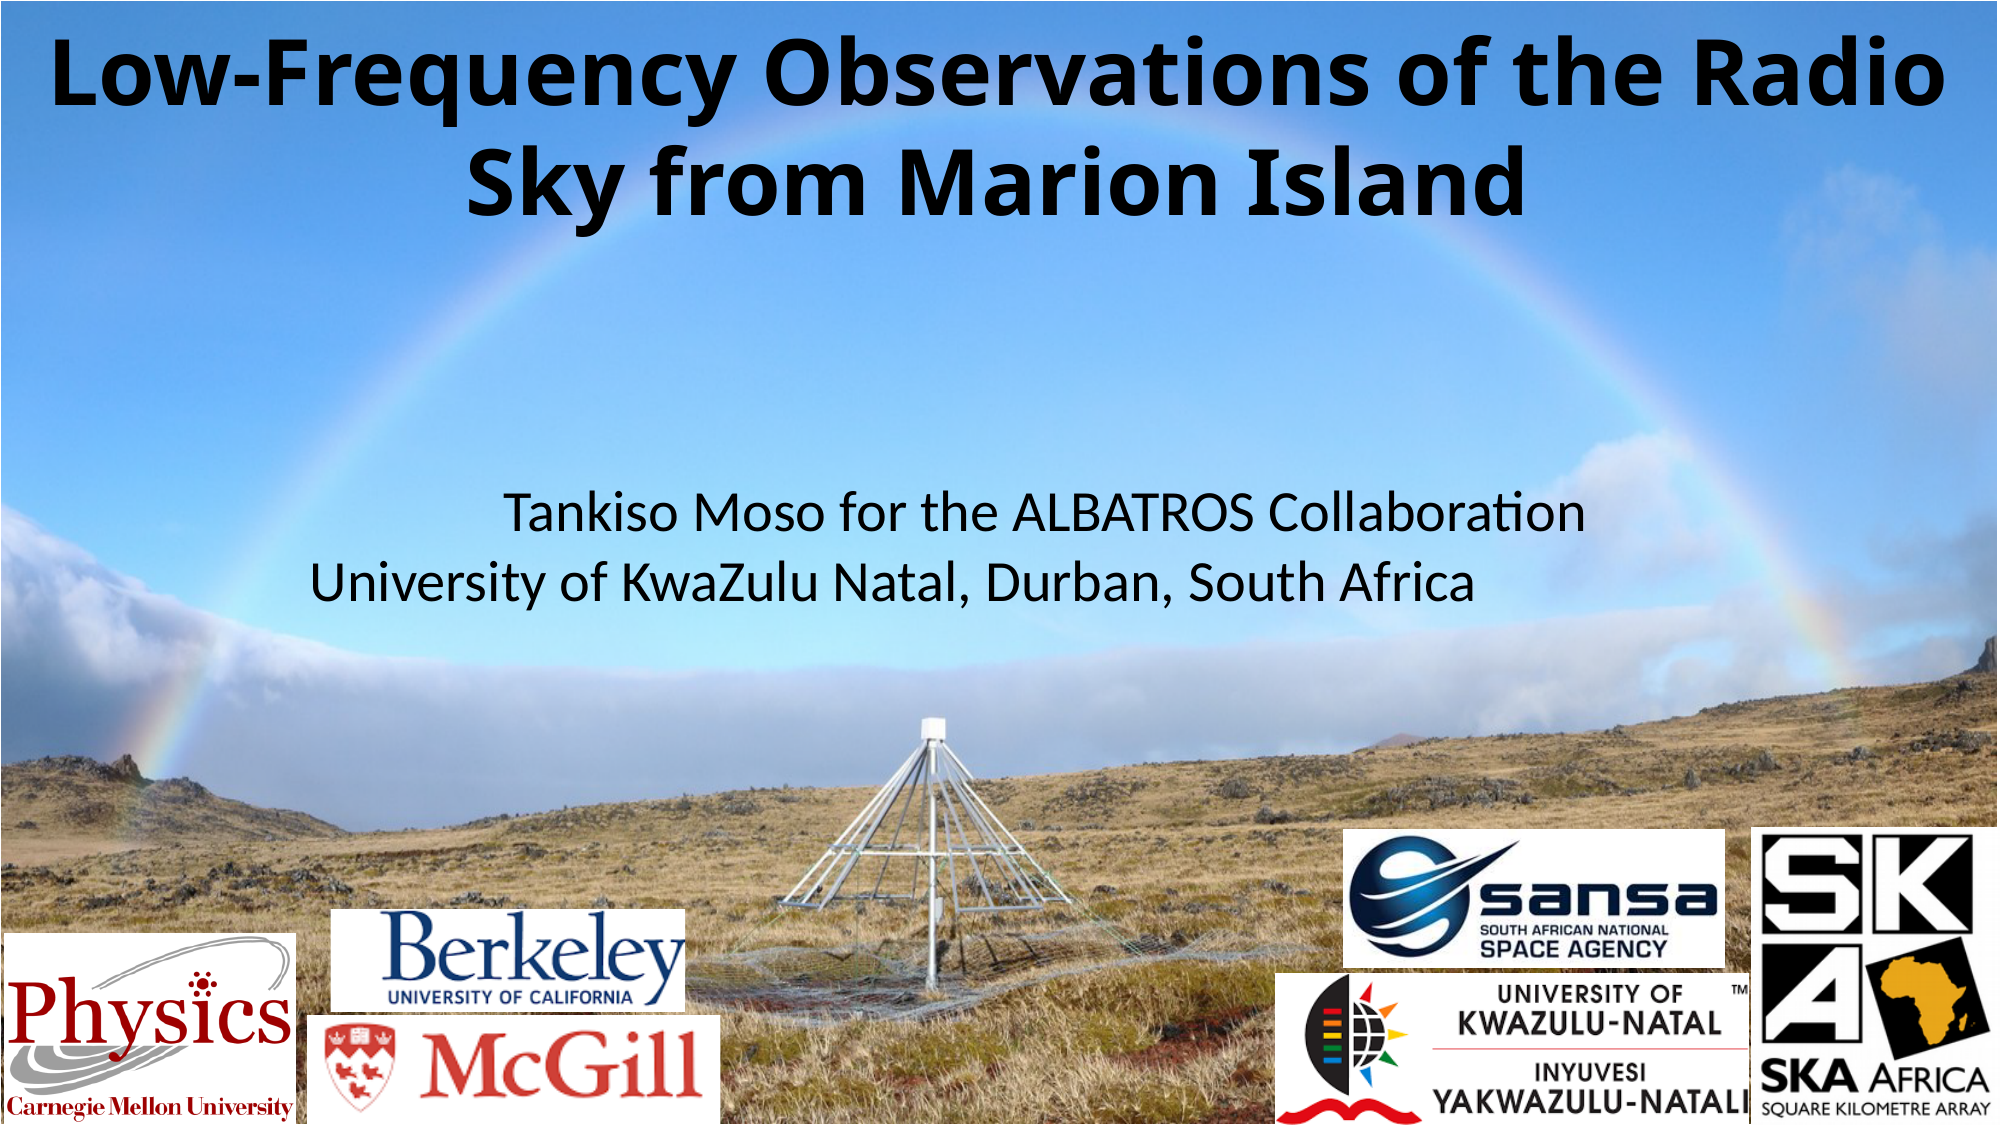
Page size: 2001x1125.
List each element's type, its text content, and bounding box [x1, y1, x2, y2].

picture [1343, 829, 1725, 968]
text_box Tankiso Moso for the ALBATROS Collaboration University of KwaZulu Natal, Durban, South Africa [295, 465, 1796, 615]
picture [1751, 827, 2000, 1125]
picture [4, 933, 296, 1125]
text_box Low-Frequency Observations of the Radio Sky from Marion Island [0, 0, 1999, 242]
picture [1275, 973, 1749, 1125]
picture [307, 1015, 721, 1125]
picture [330, 909, 686, 1012]
